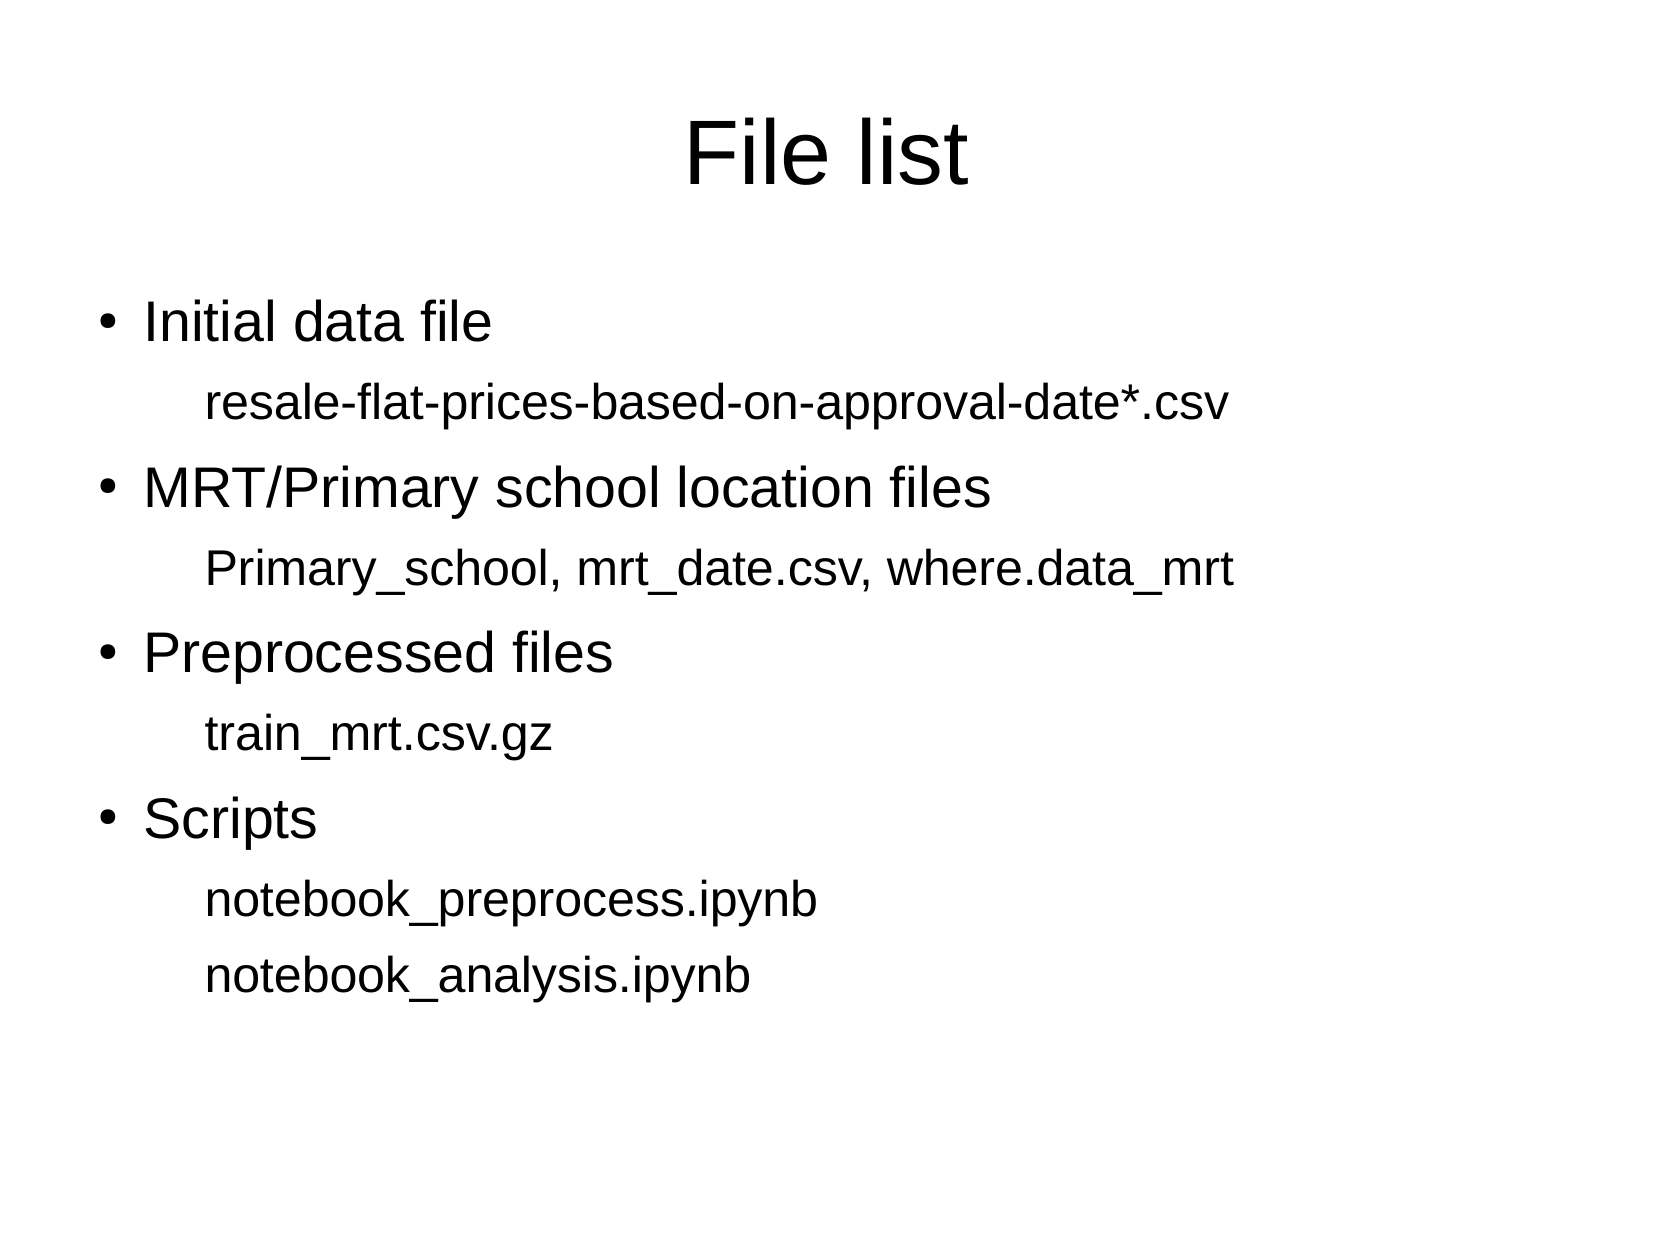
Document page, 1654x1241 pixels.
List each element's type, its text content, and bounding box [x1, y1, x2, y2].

title File list [82, 49, 1571, 257]
list Initial data file resale-flat-prices-based-on-approval-date*.csv MRT/Primary school location files Primary_school, mrt_date.csv, where.data_mrt Preprocessed files train_mrt.csv.gz Scripts notebook_preprocess.ipynb notebook_analysis.ipynb [82, 290, 1571, 1010]
